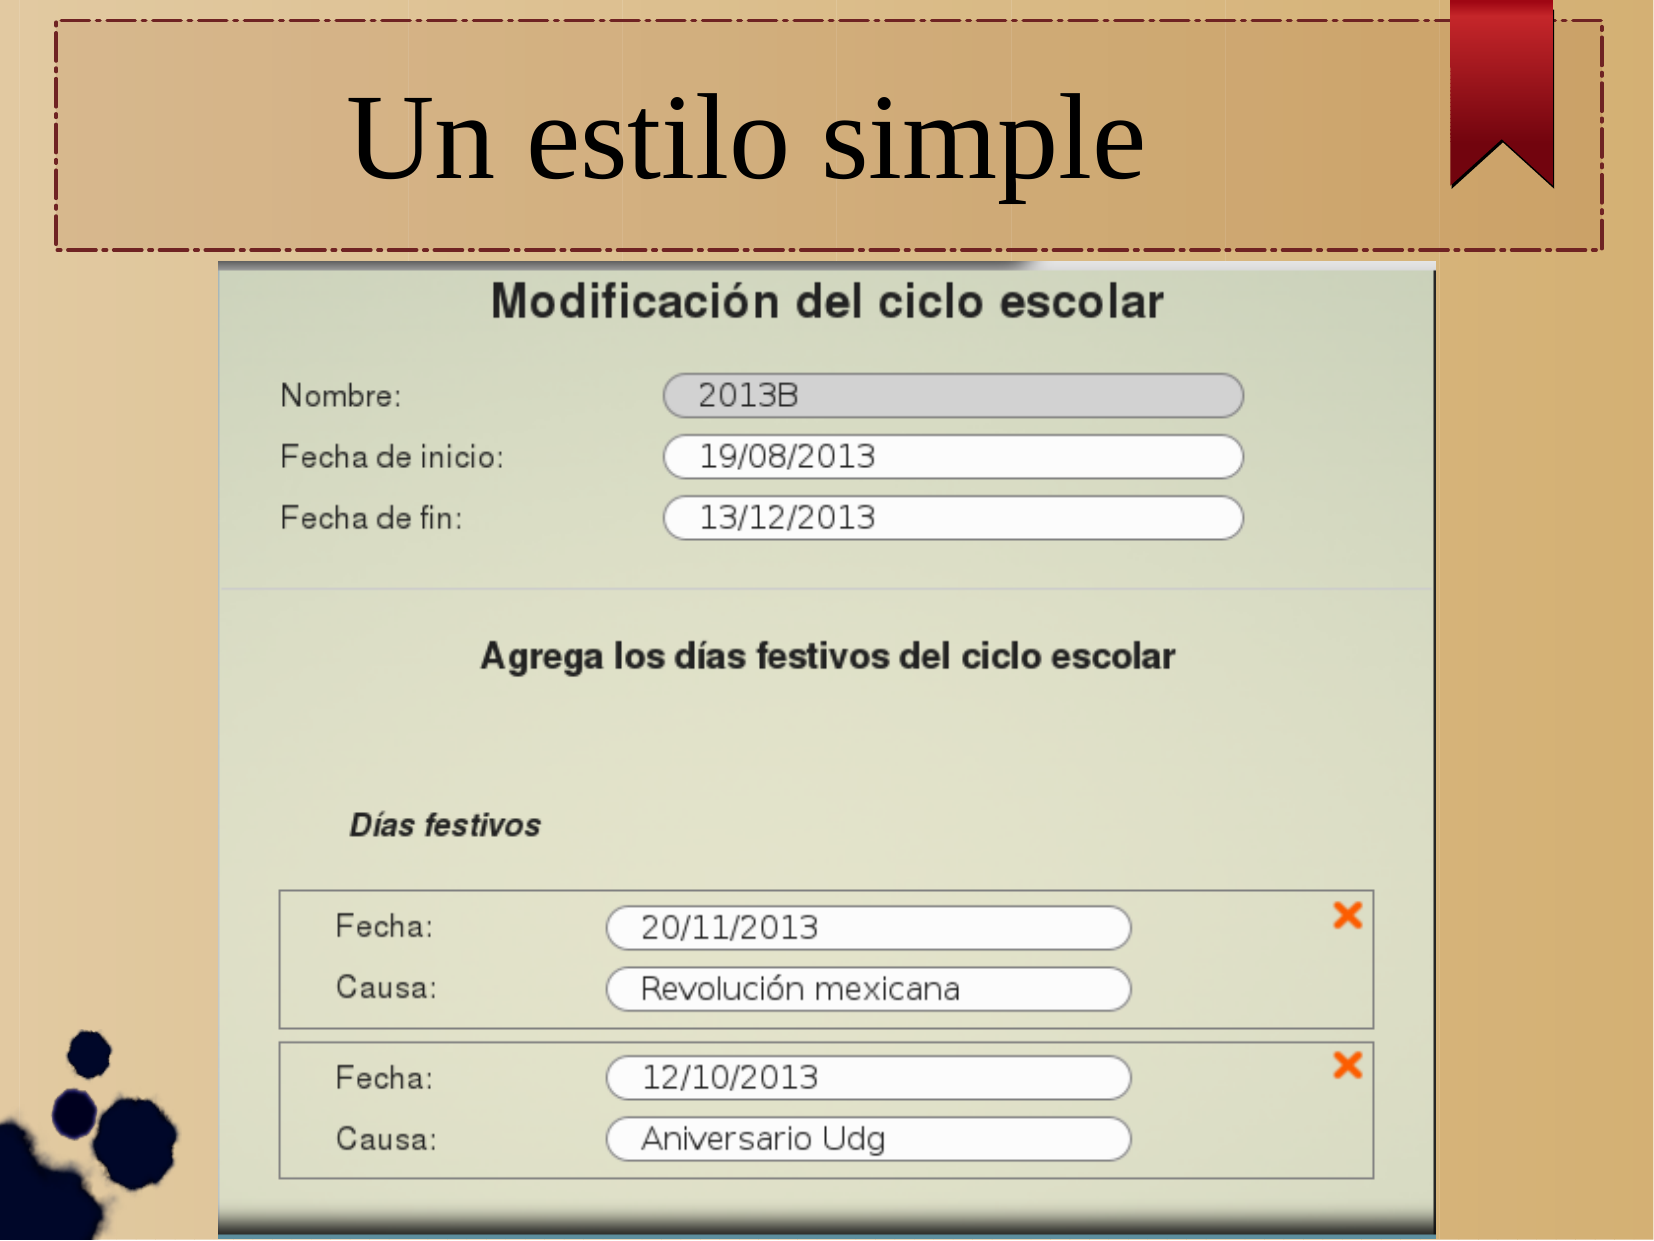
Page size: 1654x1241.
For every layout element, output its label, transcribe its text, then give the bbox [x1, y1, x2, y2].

title Un estilo simple [82, 47, 1412, 229]
picture [218, 261, 1436, 1239]
